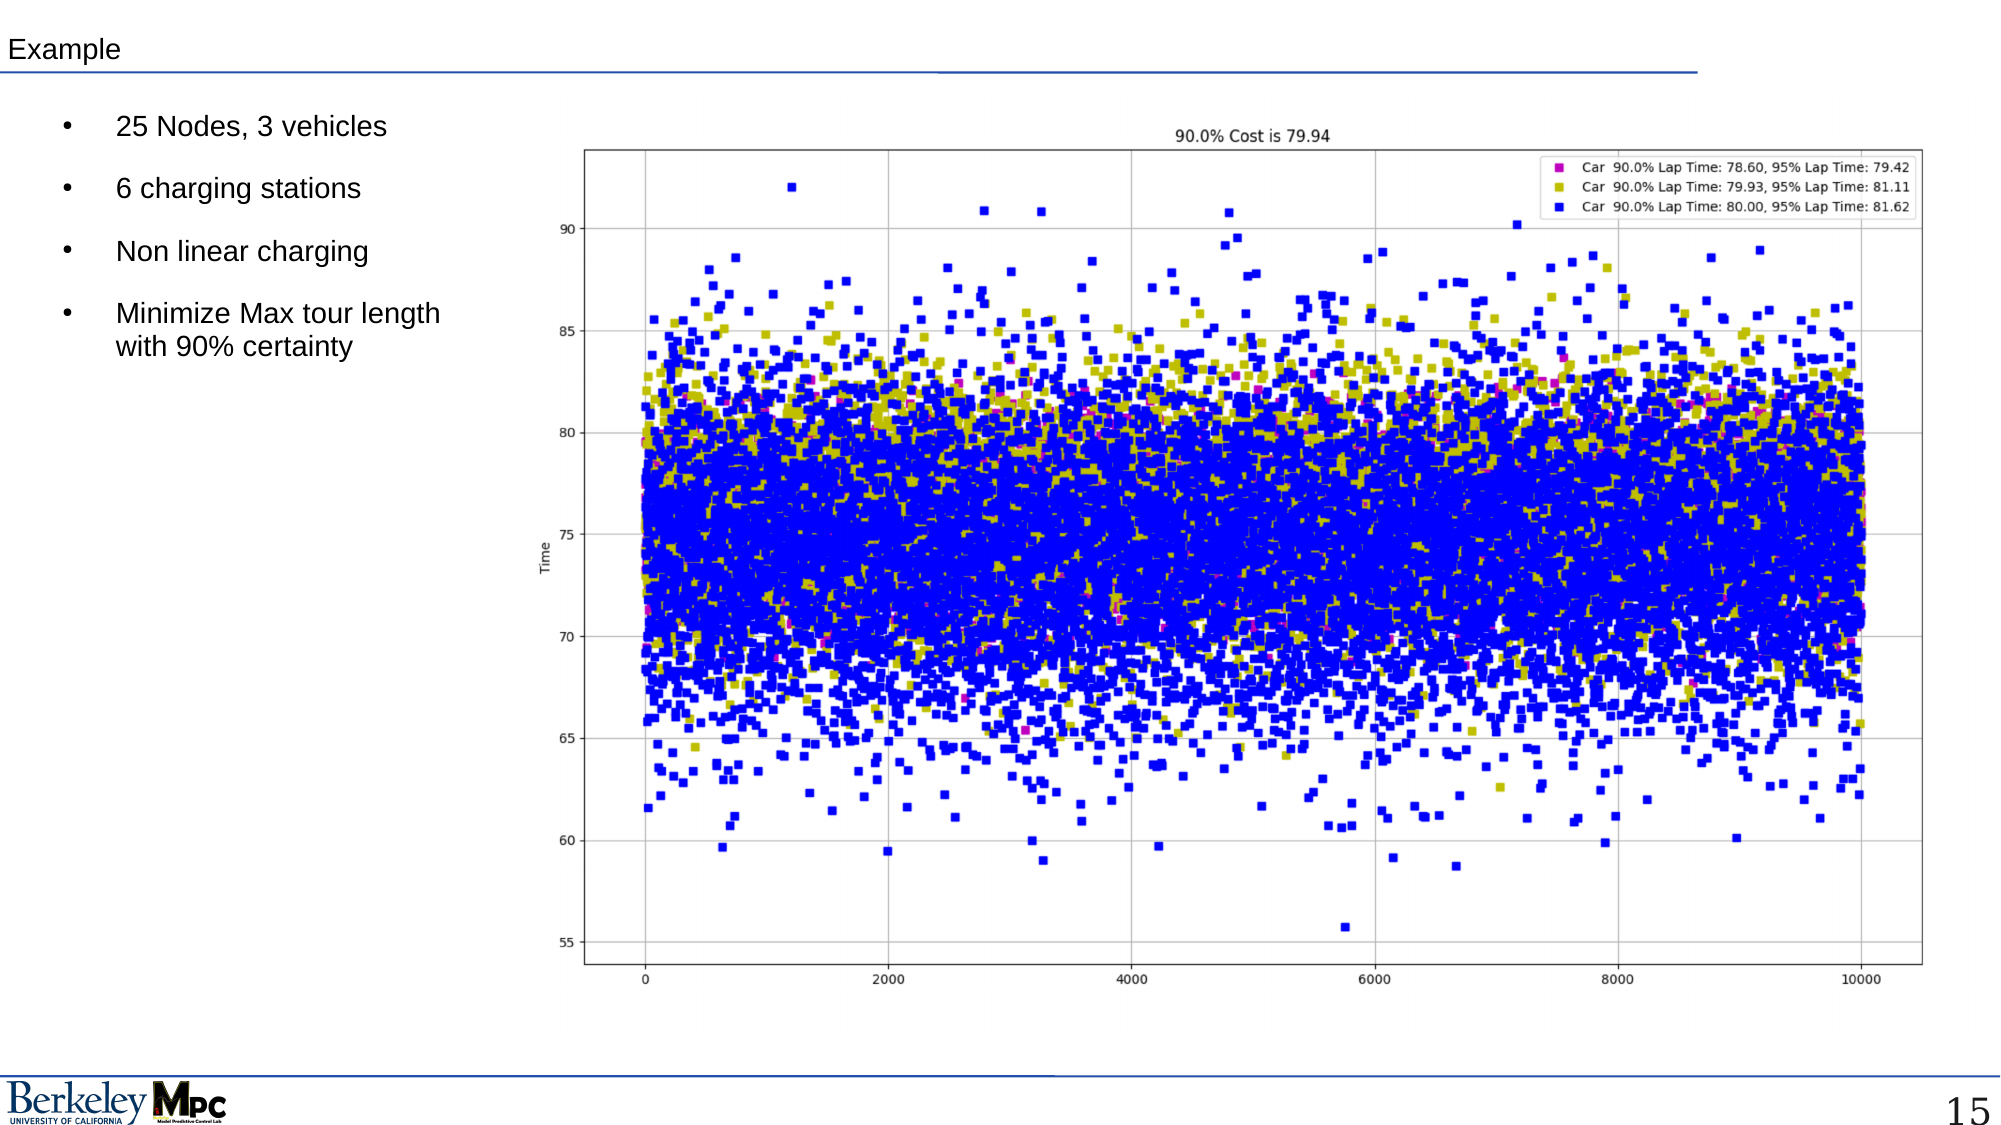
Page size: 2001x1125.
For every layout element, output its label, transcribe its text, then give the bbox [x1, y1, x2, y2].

list 25 Nodes, 3 vehicles 6 charging stations Non linear charging Minimize Max tour length with 90% certainty [44, 110, 488, 1054]
picture [0, 1072, 226, 1125]
picture [507, 91, 1976, 1037]
title Example [7, 7, 1930, 92]
